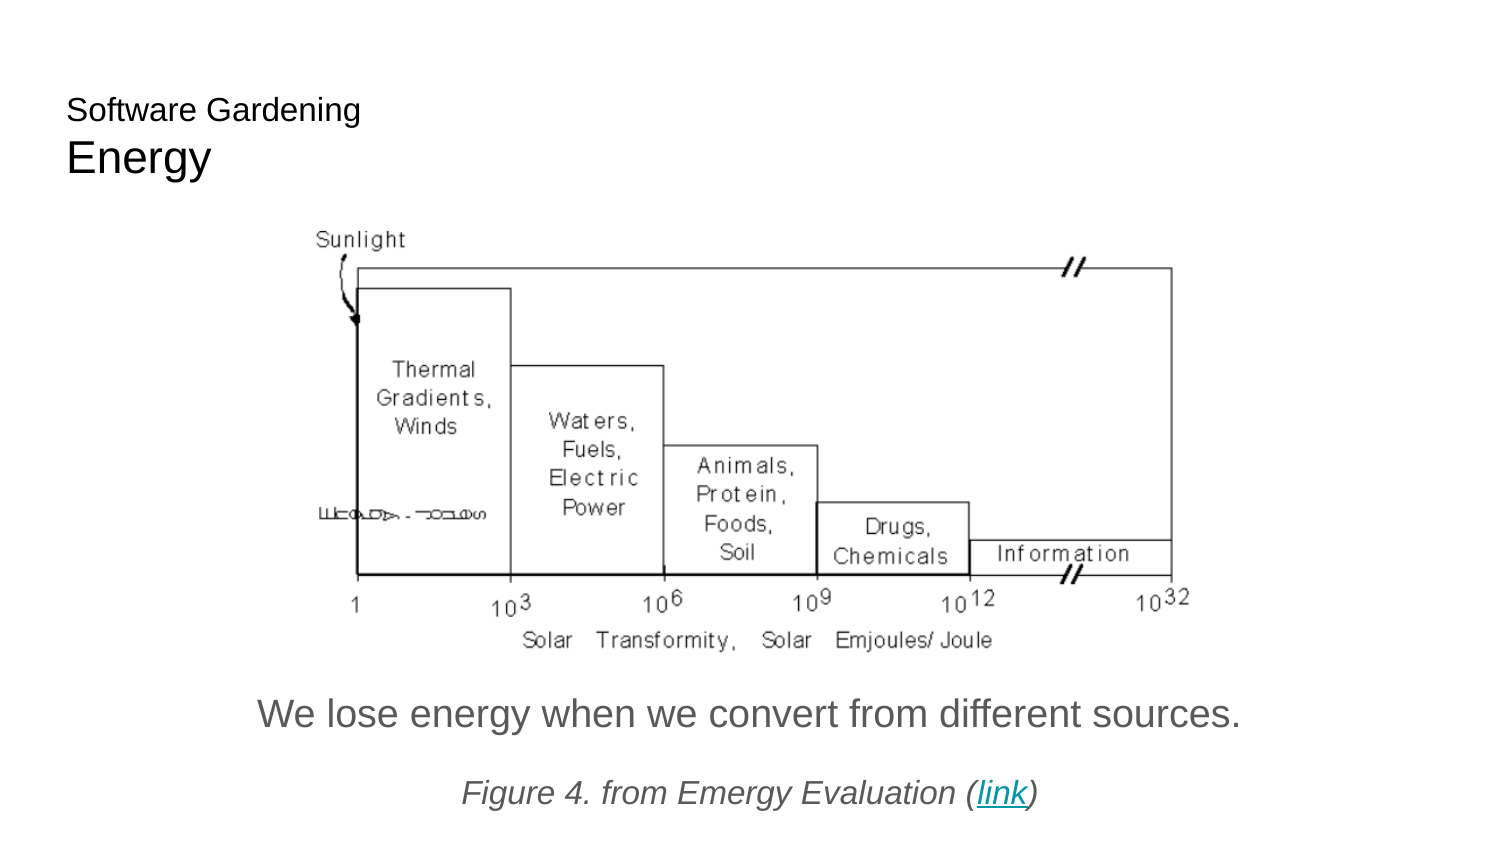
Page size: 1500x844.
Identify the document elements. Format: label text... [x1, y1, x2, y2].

list We lose energy when we convert from different sources. [162, 676, 1338, 741]
list Figure 4. from Emergy Evaluation (link) [97, 758, 1403, 823]
picture [299, 214, 1201, 659]
text_box Software Gardening Energy [51, 72, 1449, 199]
